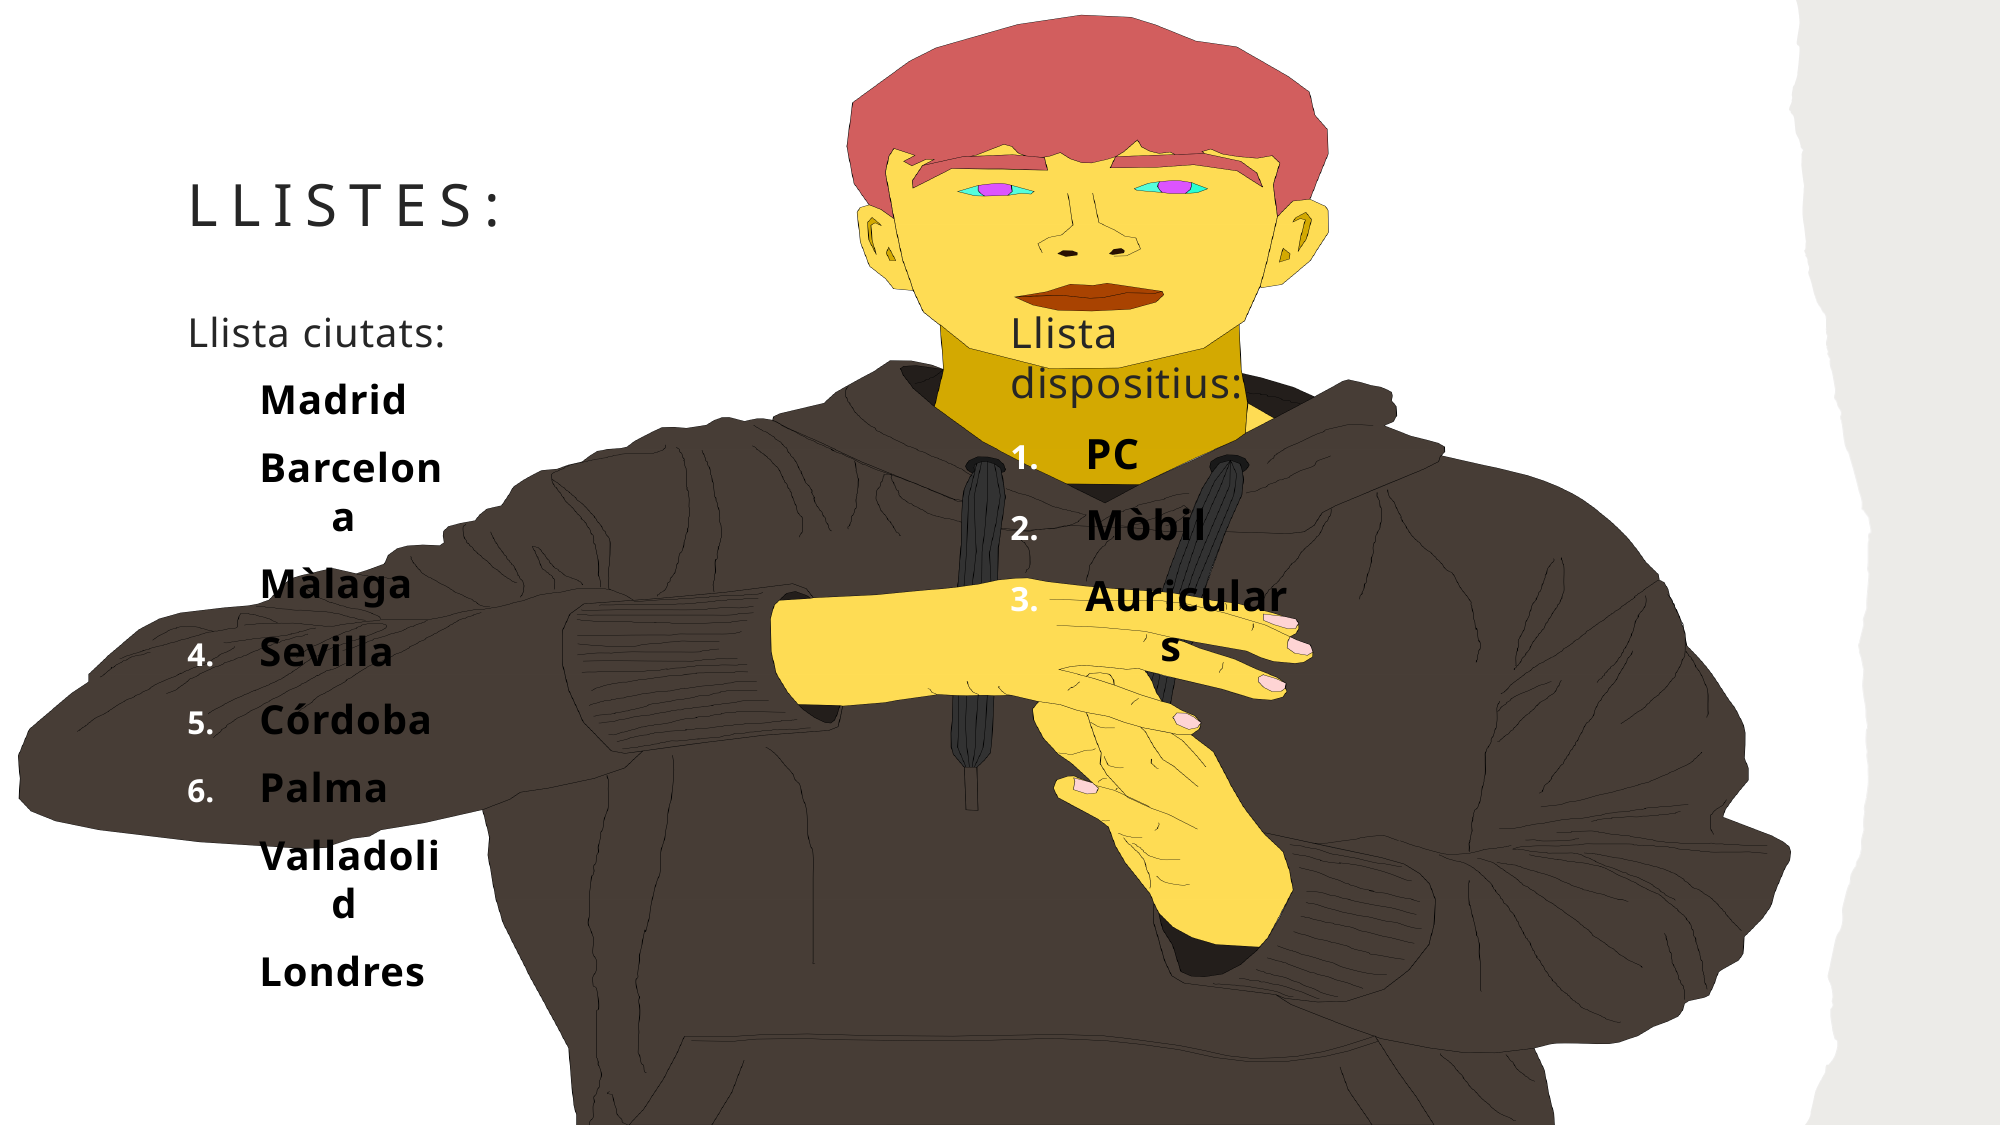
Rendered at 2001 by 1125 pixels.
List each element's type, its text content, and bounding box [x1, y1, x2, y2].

text_box Llista dispositius: PC Mòbil Auriculars [995, 299, 1321, 1026]
list Llista ciutats: Madrid Barcelona Màlaga Sevilla Córdoba Palma Valladolid Londres [172, 299, 464, 1026]
title Llistes: [172, 99, 1782, 300]
